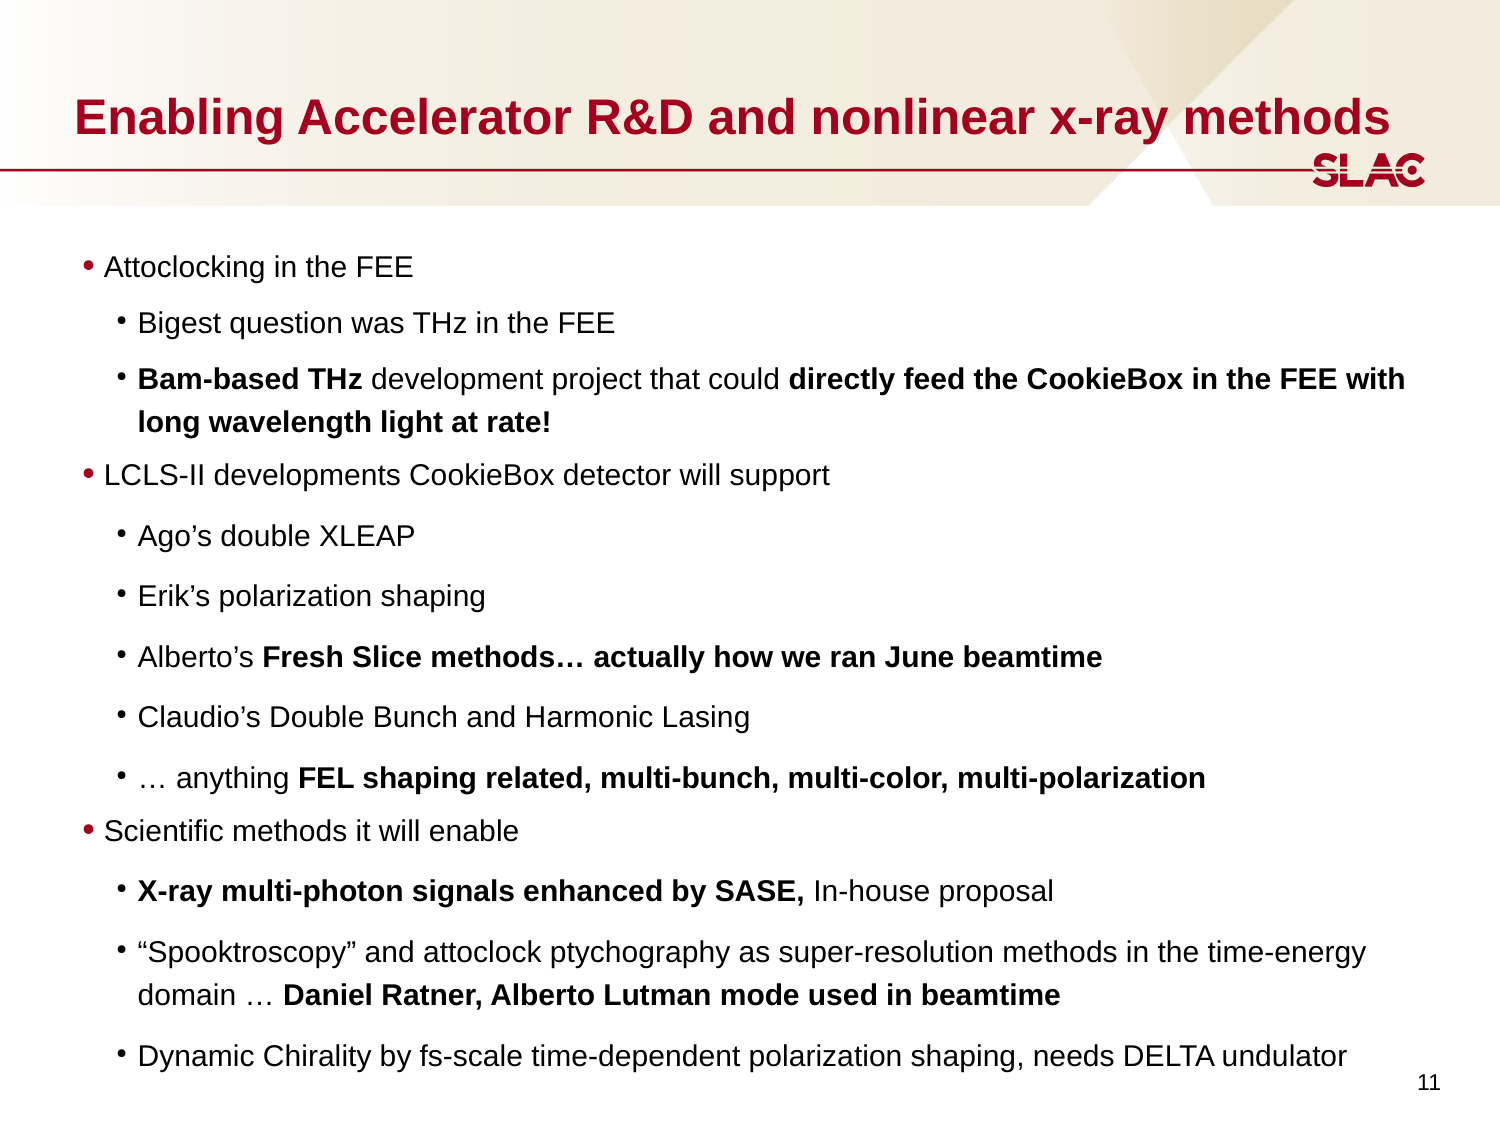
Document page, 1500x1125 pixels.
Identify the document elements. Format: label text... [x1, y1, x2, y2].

slide_number 13 [1405, 1036, 1458, 1125]
title Enabling Accelerator R&D and nonlinear x-ray methods [74, 21, 1404, 145]
picture [0, 0, 1500, 206]
list Attoclocking in the FEE Bigest question was THz in the FEE Bam-based THz development project that could directly feed the CookieBox in the FEE with long wavelength light at rate! LCLS-II developments CookieBox detector will support Ago’s double XLEAP Erik’s polarization shaping Alberto’s Fresh Slice methods… actually how we ran June beamtime Claudio’s Double Bunch and Harmonic Lasing … anything FEL shaping related, multi-bunch, multi-color, multi-polarization Scientific methods it will enable X-ray multi-photon signals enhanced by SASE, In-house proposal “Spooktroscopy” and attoclock ptychography as super-resolution methods in the time-energy domain … Daniel Ratner, Alberto Lutman mode used in beamtime Dynamic Chirality by fs-scale time-dependent polarization shaping, needs DELTA undulator [48, 239, 1441, 1081]
